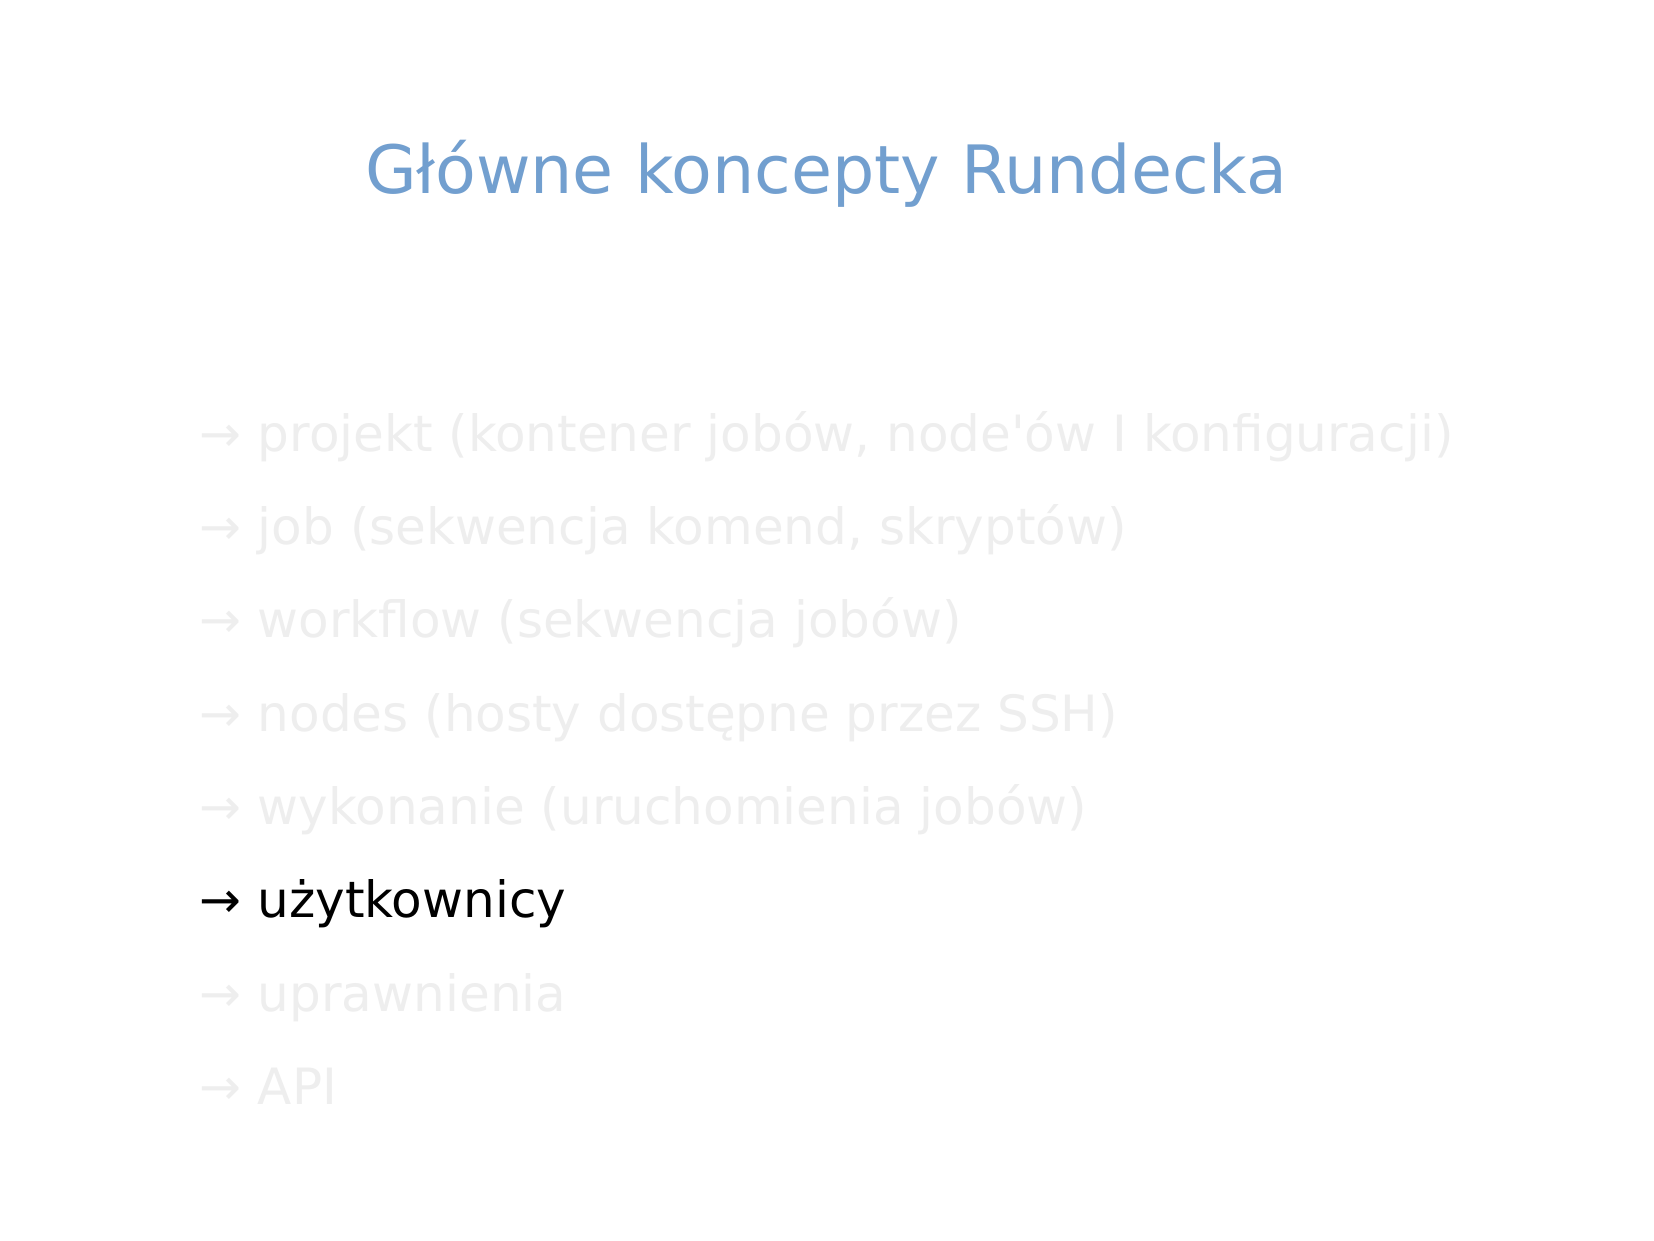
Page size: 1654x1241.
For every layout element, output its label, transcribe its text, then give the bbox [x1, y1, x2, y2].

text_box → projekt (kontener jobów, node'ów I konfiguracji) → job (sekwencja komend, skryptów) → workflow (sekwencja jobów) → nodes (hosty dostępne przez SSH) → wykonanie (uruchomienia jobów) → użytkownicy → uprawnienia → API [185, 368, 1469, 1095]
text_box Główne koncepty Rundecka [350, 123, 1304, 217]
